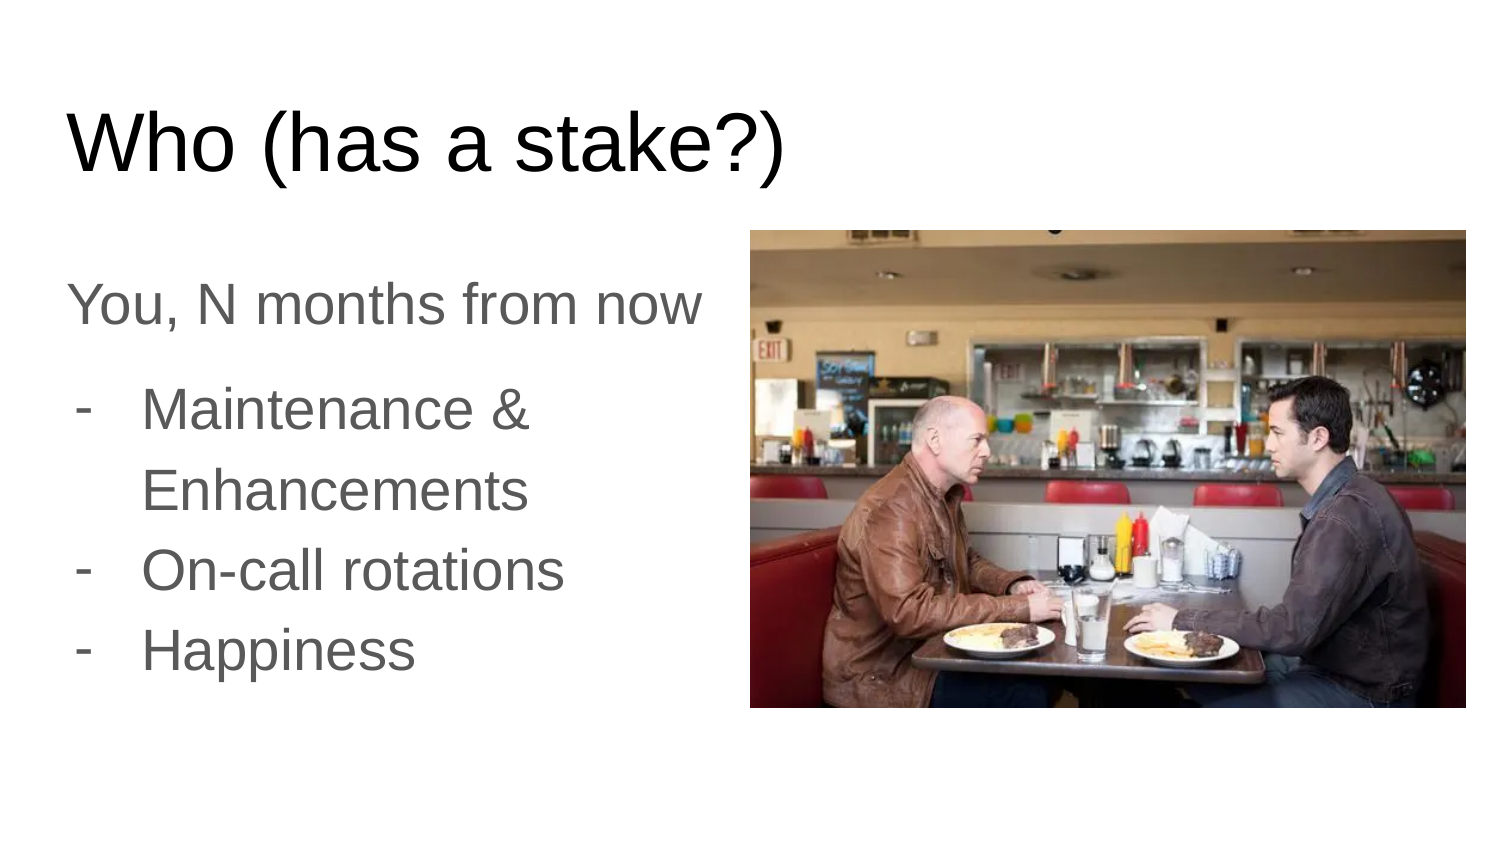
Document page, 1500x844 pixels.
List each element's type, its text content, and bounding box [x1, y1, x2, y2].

list You, N months from now Maintenance & Enhancements On-call rotations Happiness [51, 189, 750, 750]
picture [750, 230, 1466, 708]
title Who (has a stake?) [51, 72, 1449, 167]
